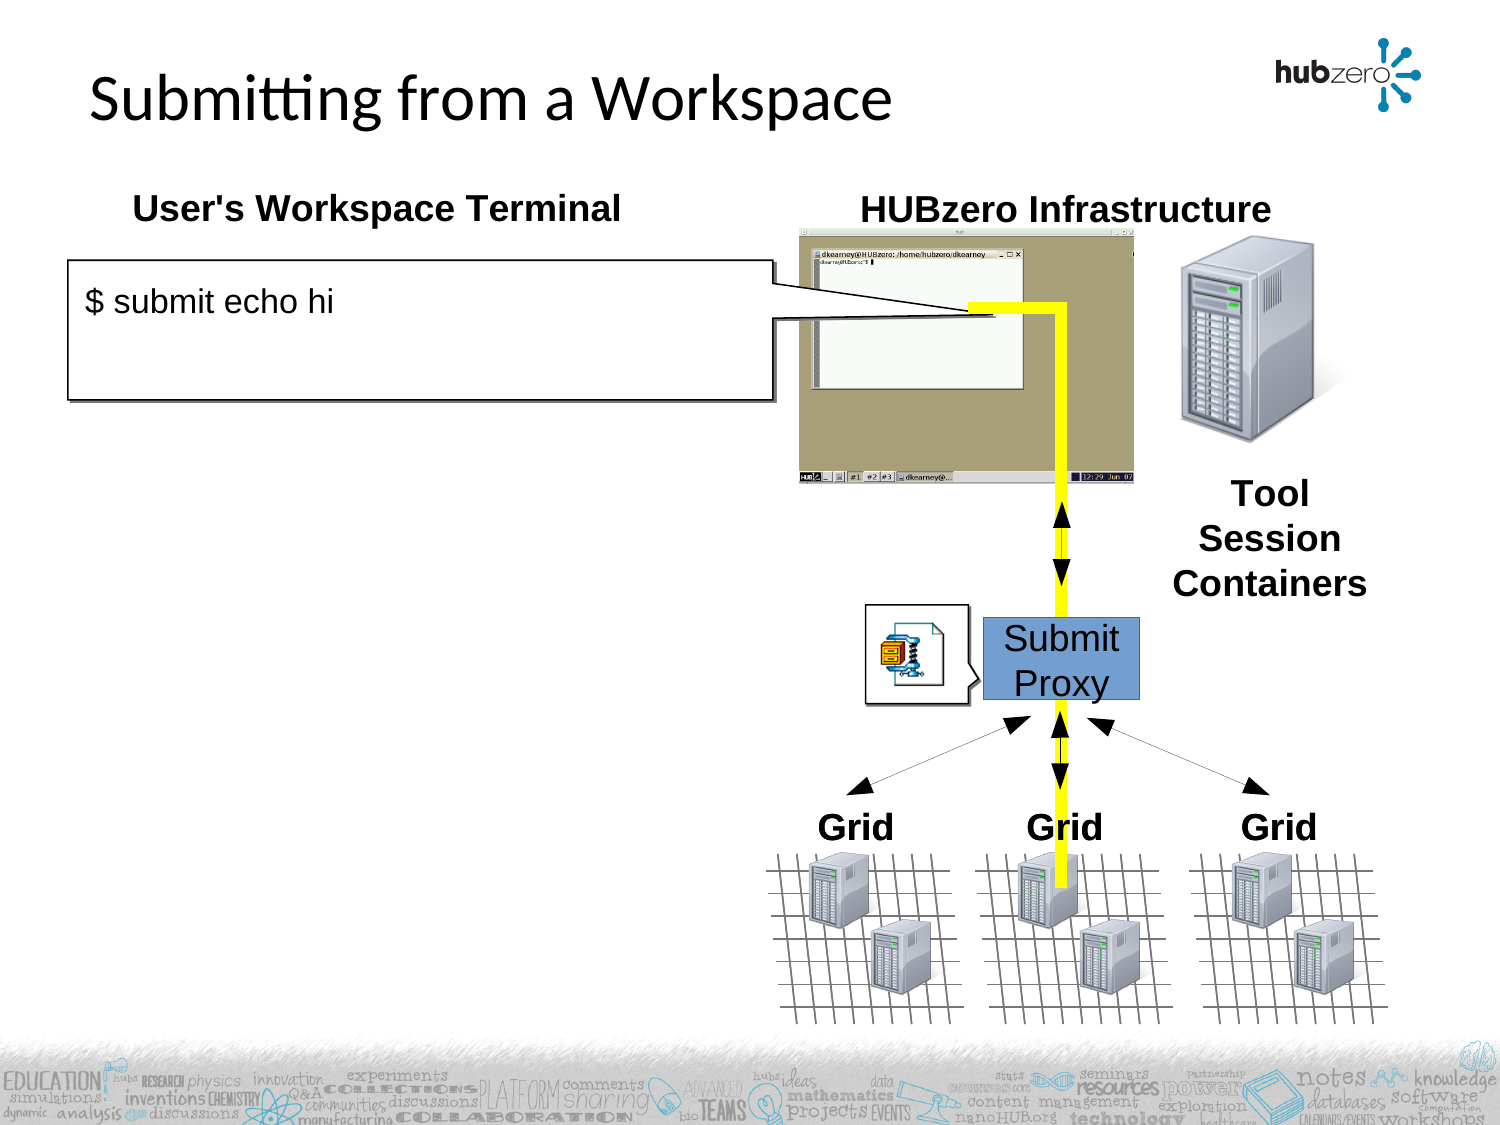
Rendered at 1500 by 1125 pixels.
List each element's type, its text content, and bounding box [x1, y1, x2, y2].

picture [799, 228, 1134, 484]
picture [797, 849, 955, 998]
picture [799, 314, 1055, 484]
picture [0, 1034, 1500, 1125]
text_box $ submit echo hi [70, 272, 774, 410]
text_box Grid [1011, 795, 1119, 856]
text_box Tool Session Containers [1157, 461, 1395, 612]
text_box [865, 604, 979, 704]
picture [1220, 849, 1378, 998]
title Submitting from a Workspace [75, 44, 1425, 144]
text_box [67, 260, 773, 400]
text_box Grid [802, 795, 910, 856]
text_box User's Workspace Terminal [117, 176, 634, 237]
text_box Submit Proxy [983, 617, 1140, 700]
text_box Grid [1225, 795, 1333, 856]
picture [1272, 35, 1424, 44]
text_box HUBzero Infrastructure [845, 177, 1288, 238]
picture [1156, 228, 1367, 451]
text_box [774, 283, 994, 319]
picture [1006, 849, 1164, 998]
picture [873, 615, 951, 694]
